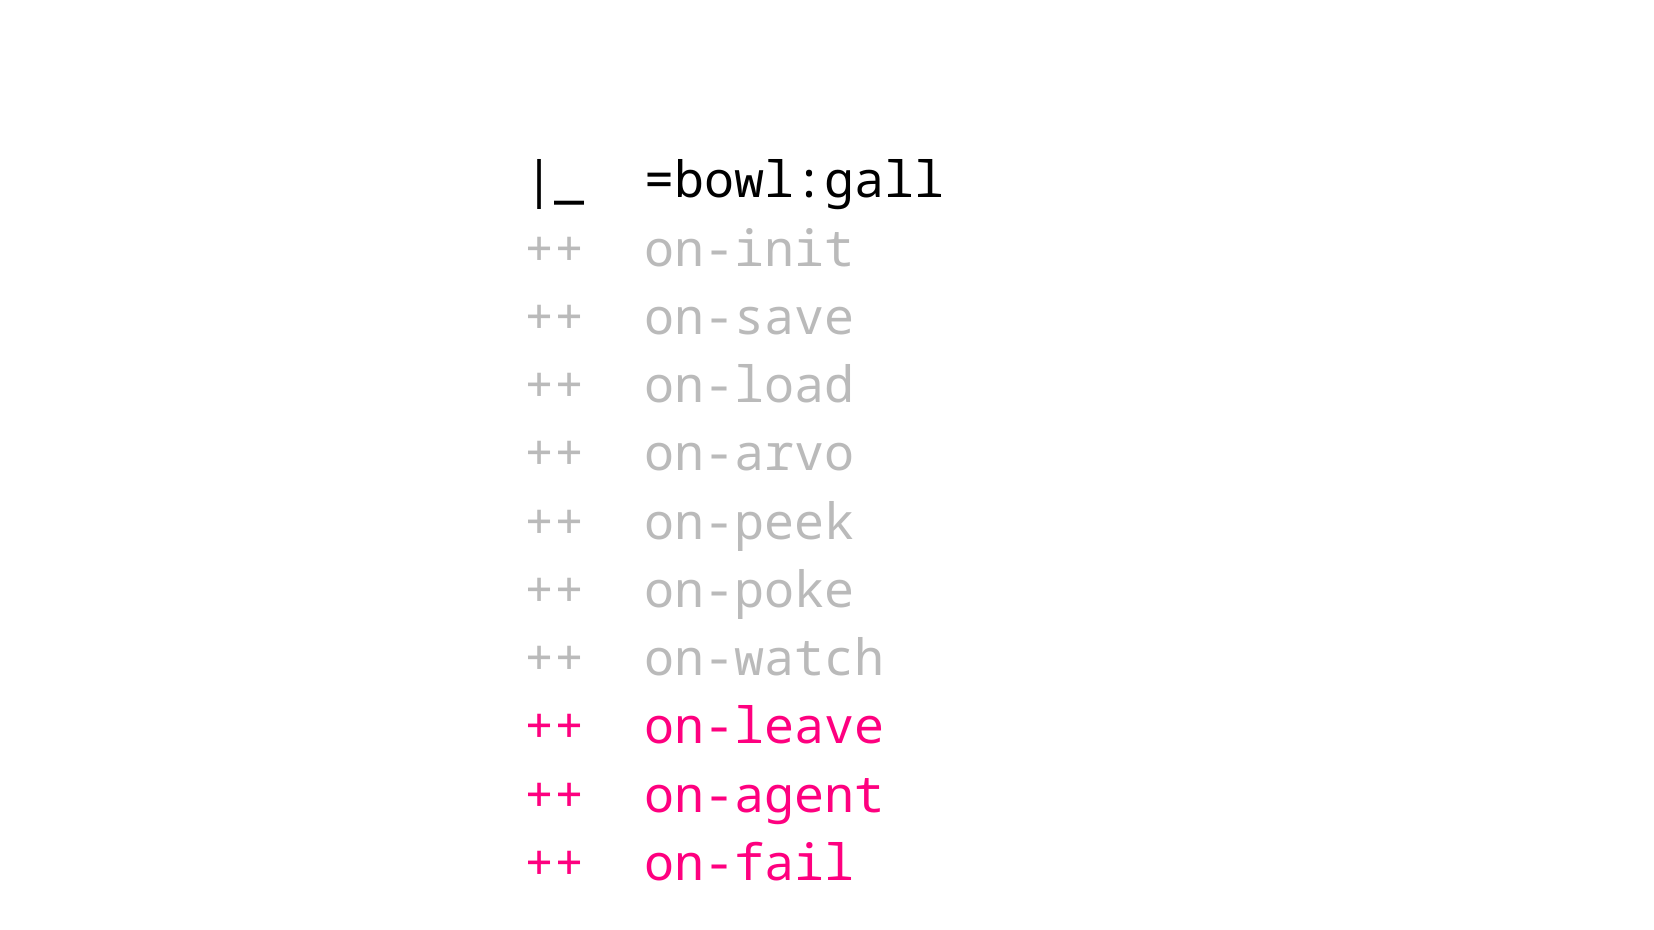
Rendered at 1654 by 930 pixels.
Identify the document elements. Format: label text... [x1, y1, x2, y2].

text_box |_ =bowl:gall ++ on-init ++ on-save ++ on-load ++ on-arvo ++ on-peek ++ on-poke ++ on-watch ++ on-leave ++ on-agent ++ on-fail -- [510, 0, 1638, 930]
